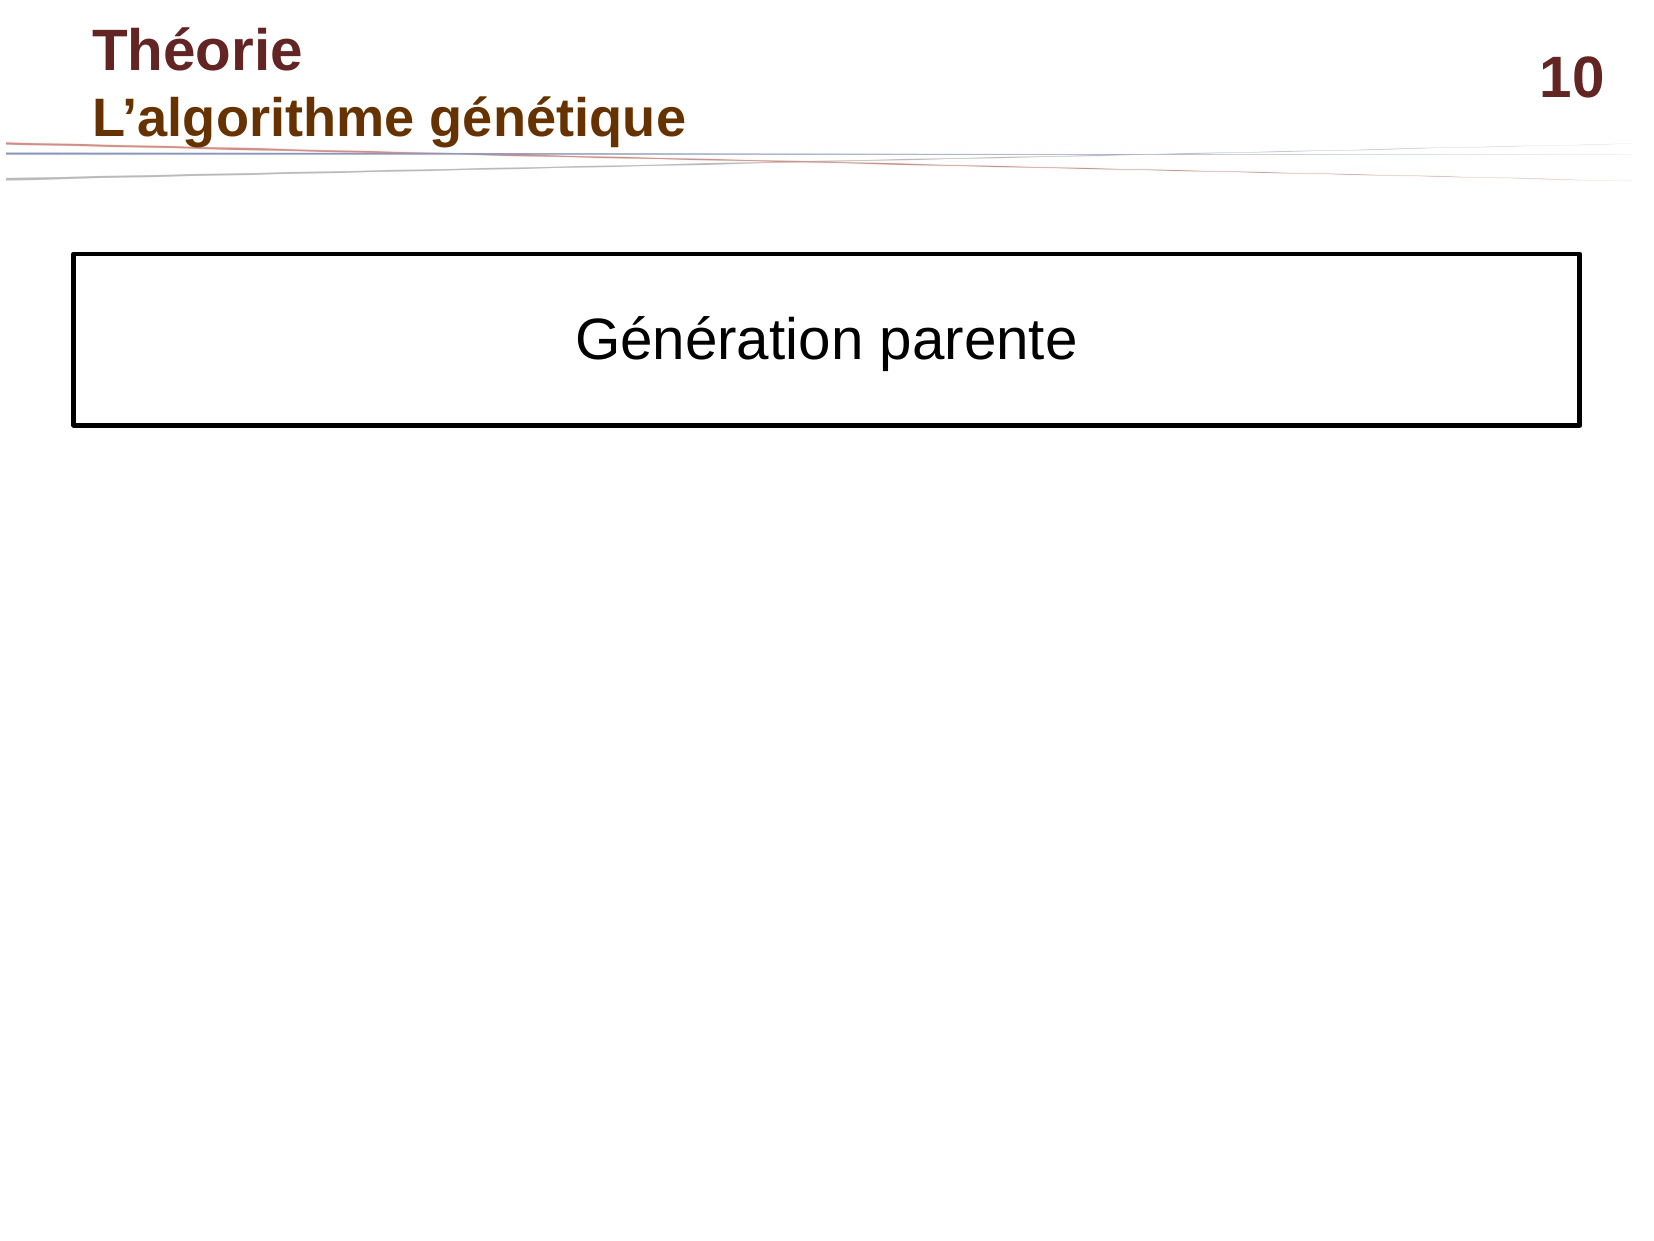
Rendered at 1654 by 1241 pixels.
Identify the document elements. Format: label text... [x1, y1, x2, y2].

picture [6, 133, 1632, 208]
title 10 [1507, 15, 1638, 134]
title Théorie L’algorithme génétique [0, 11, 780, 130]
text_box Génération parente [73, 253, 1580, 426]
